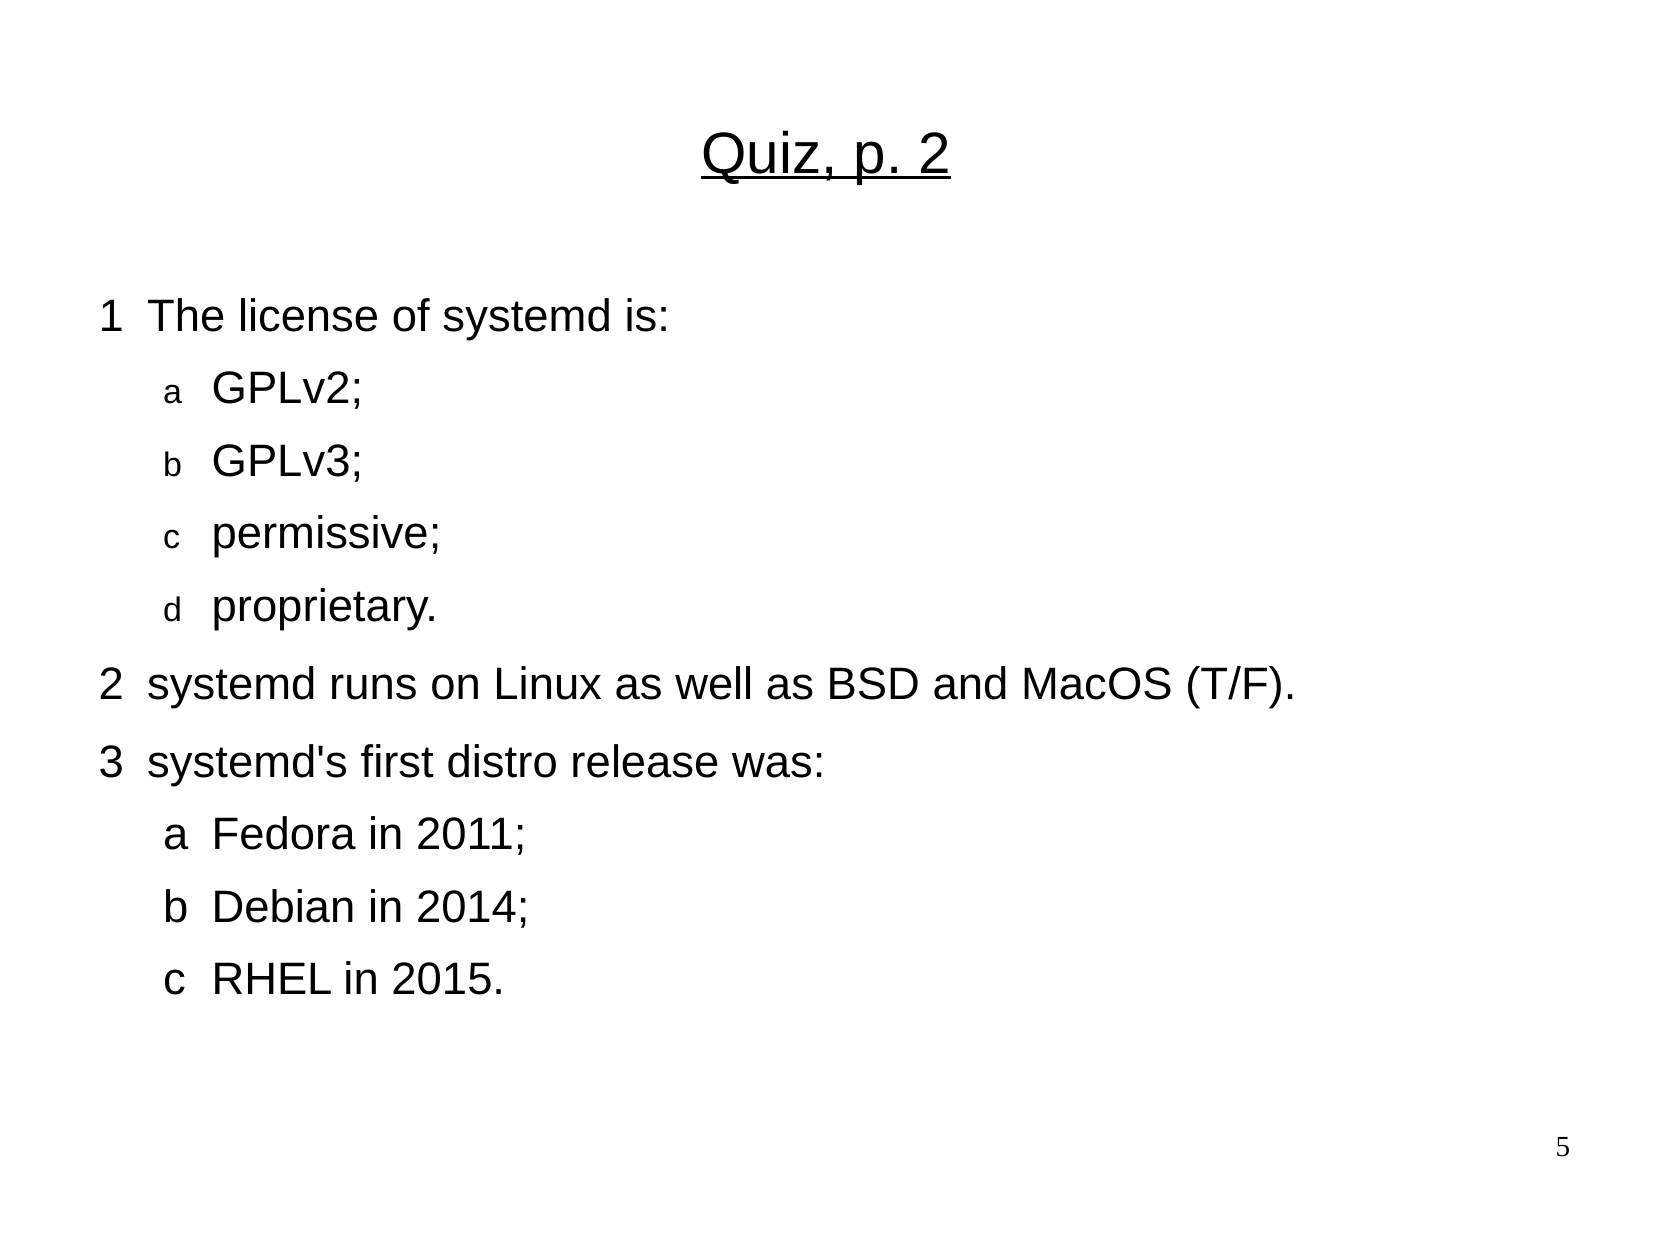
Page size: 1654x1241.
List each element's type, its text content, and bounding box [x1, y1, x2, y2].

title Quiz, p. 2 [82, 49, 1571, 257]
list The license of systemd is: GPLv2; GPLv3; permissive; proprietary. systemd runs on Linux as well as BSD and MacOS (T/F). systemd's first distro release was: Fedora in 2011; Debian in 2014; RHEL in 2015. [82, 290, 1571, 1010]
